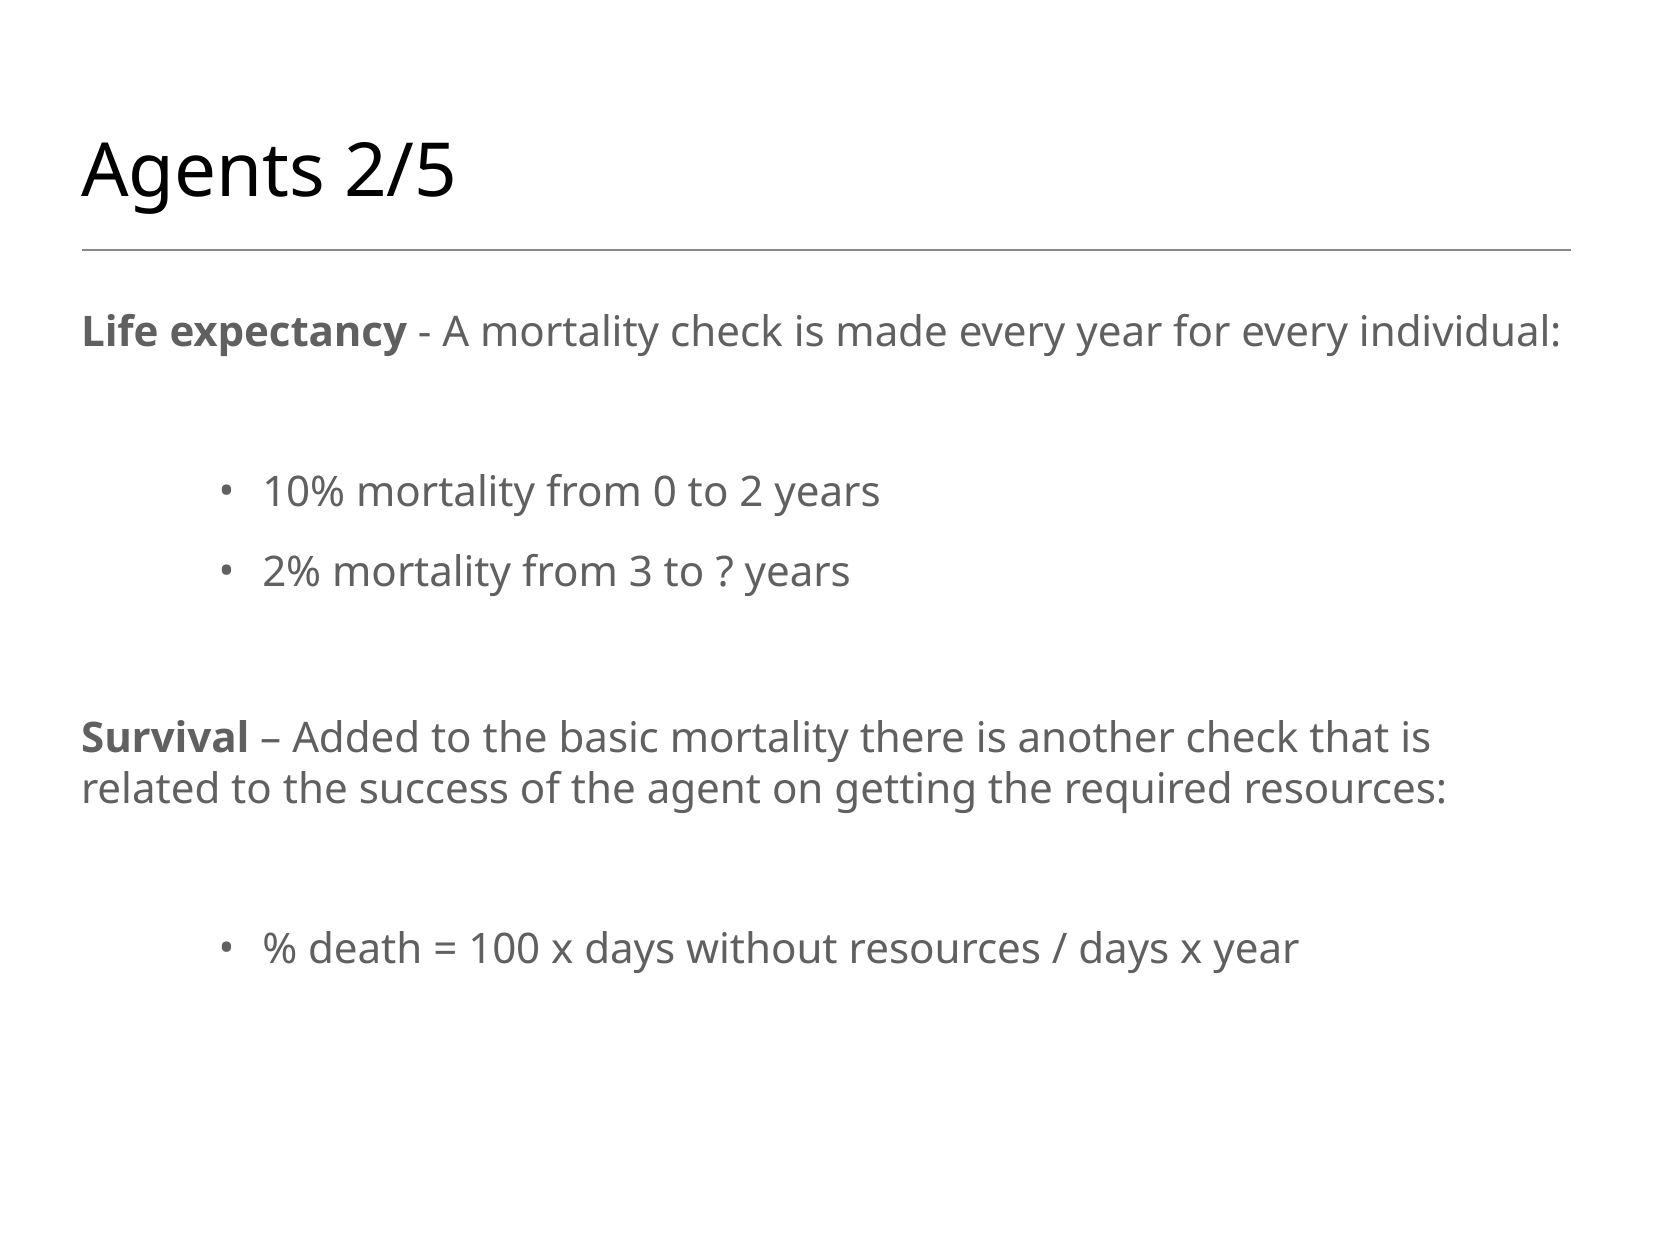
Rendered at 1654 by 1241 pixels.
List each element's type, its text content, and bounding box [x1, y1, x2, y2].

list Life expectancy - A mortality check is made every year for every individual: 10% mortality from 0 to 2 years 2% mortality from 3 to ? years Survival – Added to the basic mortality there is another check that is related to the success of the agent on getting the required resources: % death = 100 x days without resources / days x year [72, 295, 1582, 1131]
title Agents 2/5 [72, 41, 1582, 220]
